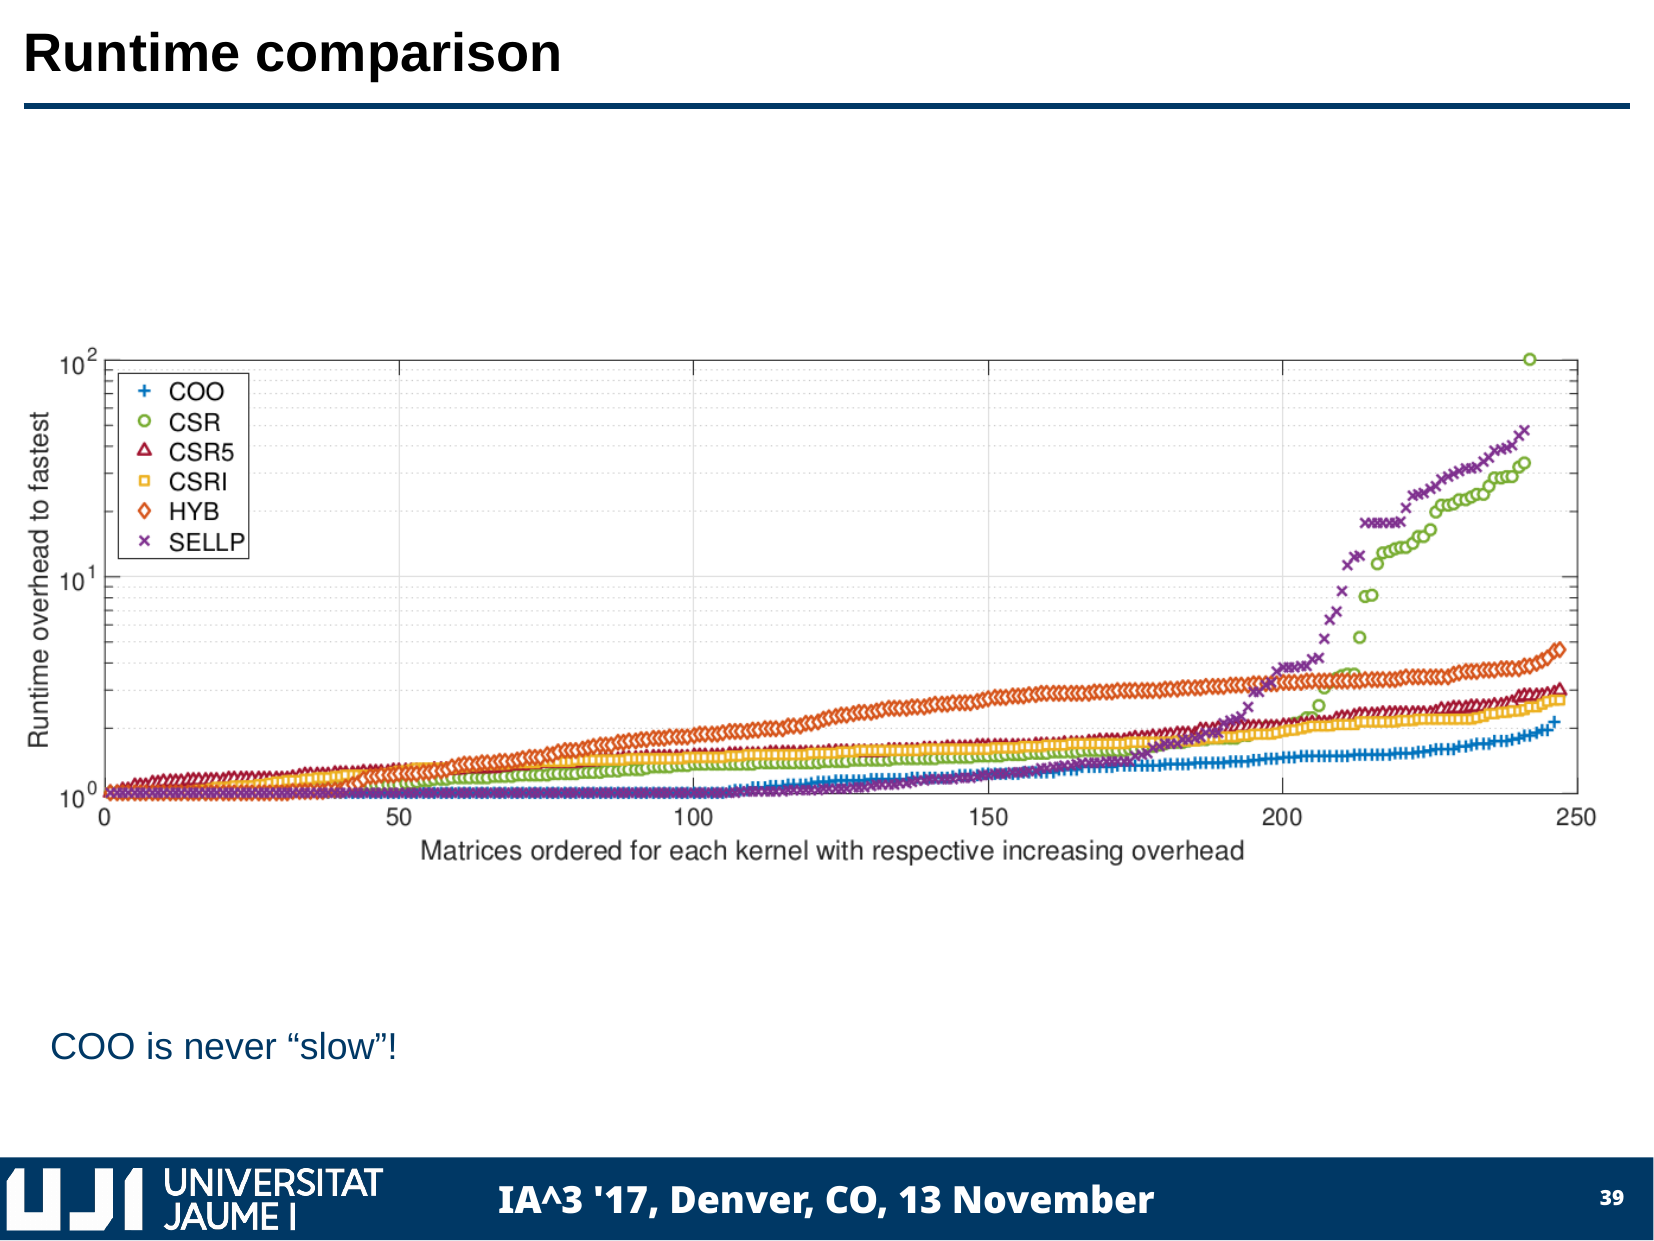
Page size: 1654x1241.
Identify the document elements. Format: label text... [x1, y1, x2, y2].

picture [23, 342, 1607, 868]
text_box COO is never “slow”! [35, 1018, 580, 1076]
picture [0, 1158, 390, 1241]
title Runtime comparison [23, 0, 1630, 107]
